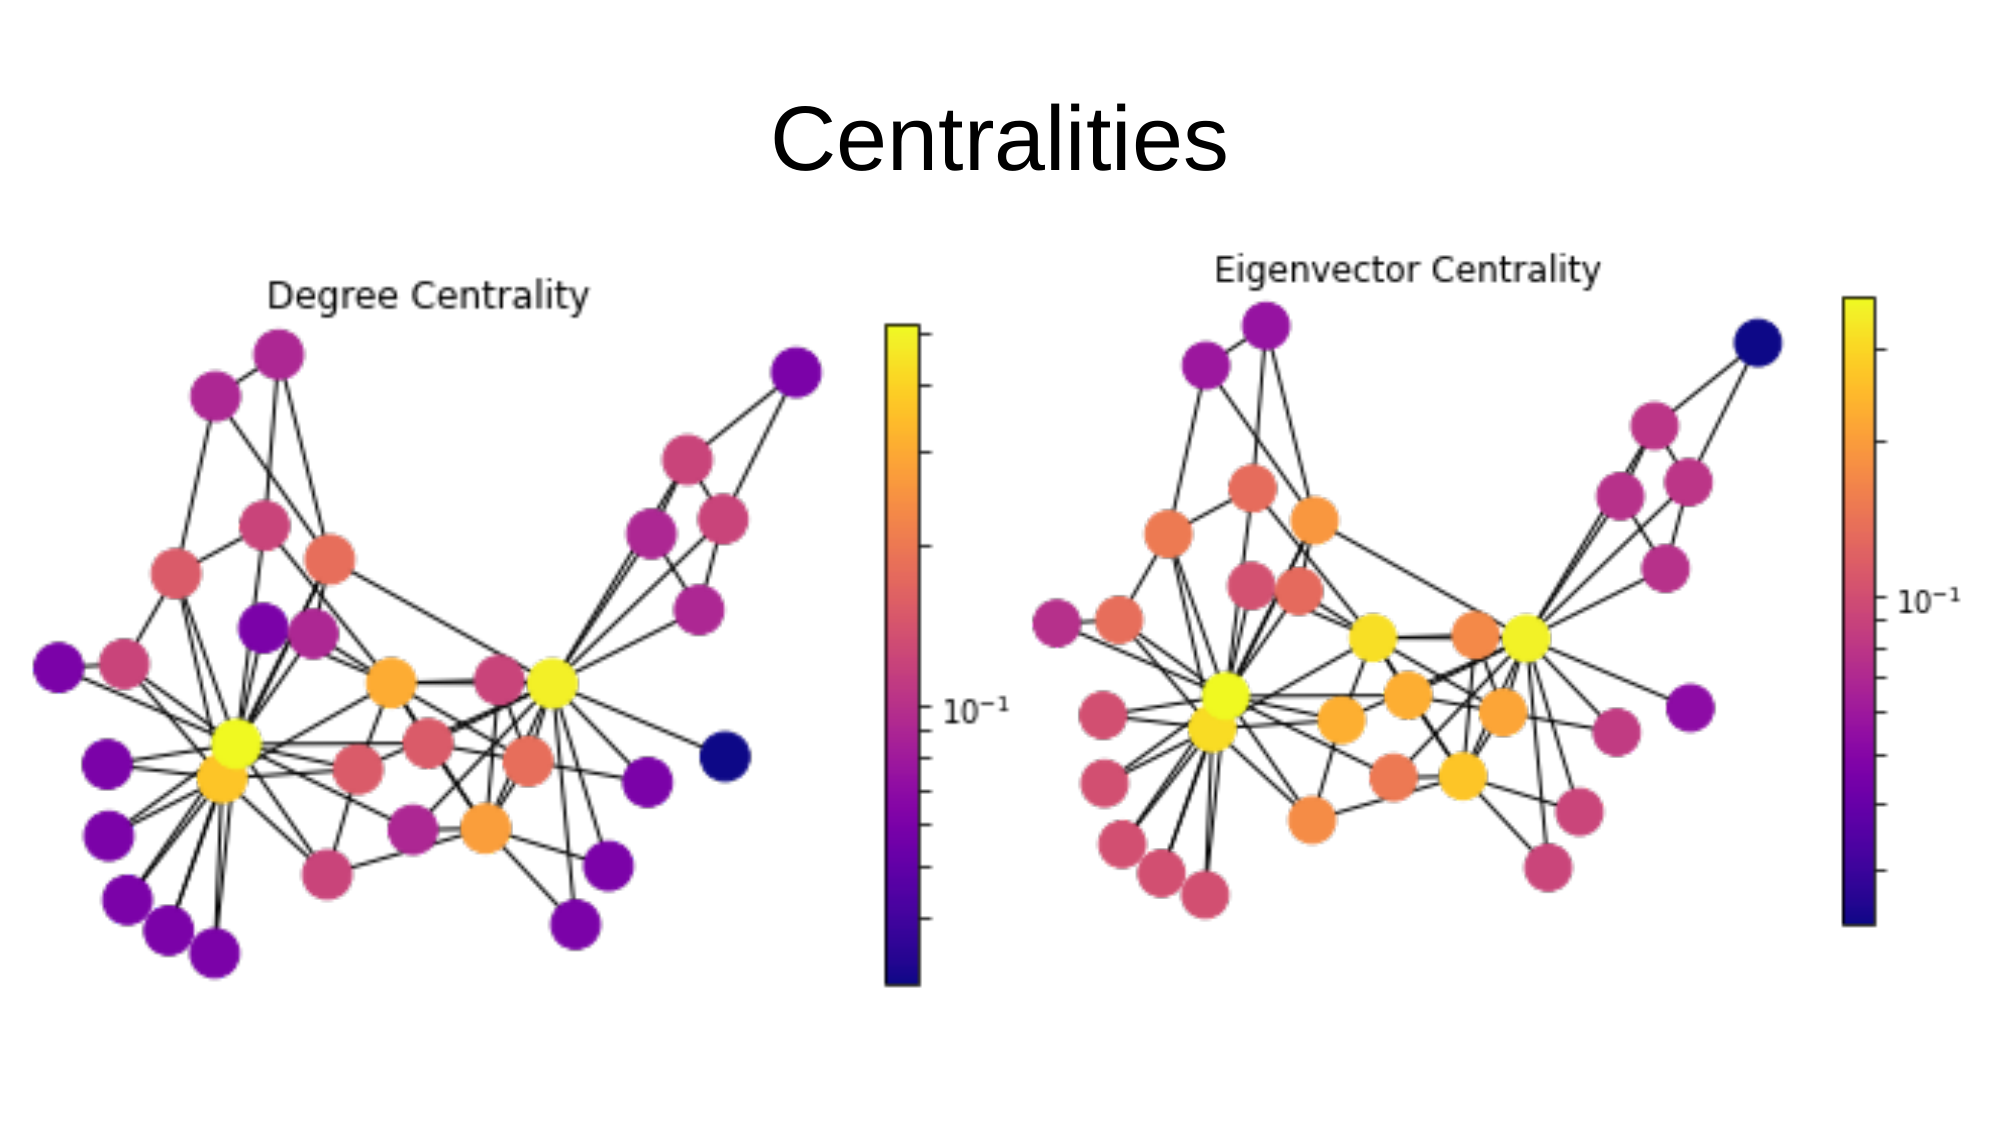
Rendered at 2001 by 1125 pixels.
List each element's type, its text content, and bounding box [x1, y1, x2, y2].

title Centralities [99, 44, 1900, 233]
picture [1, 234, 1984, 1007]
